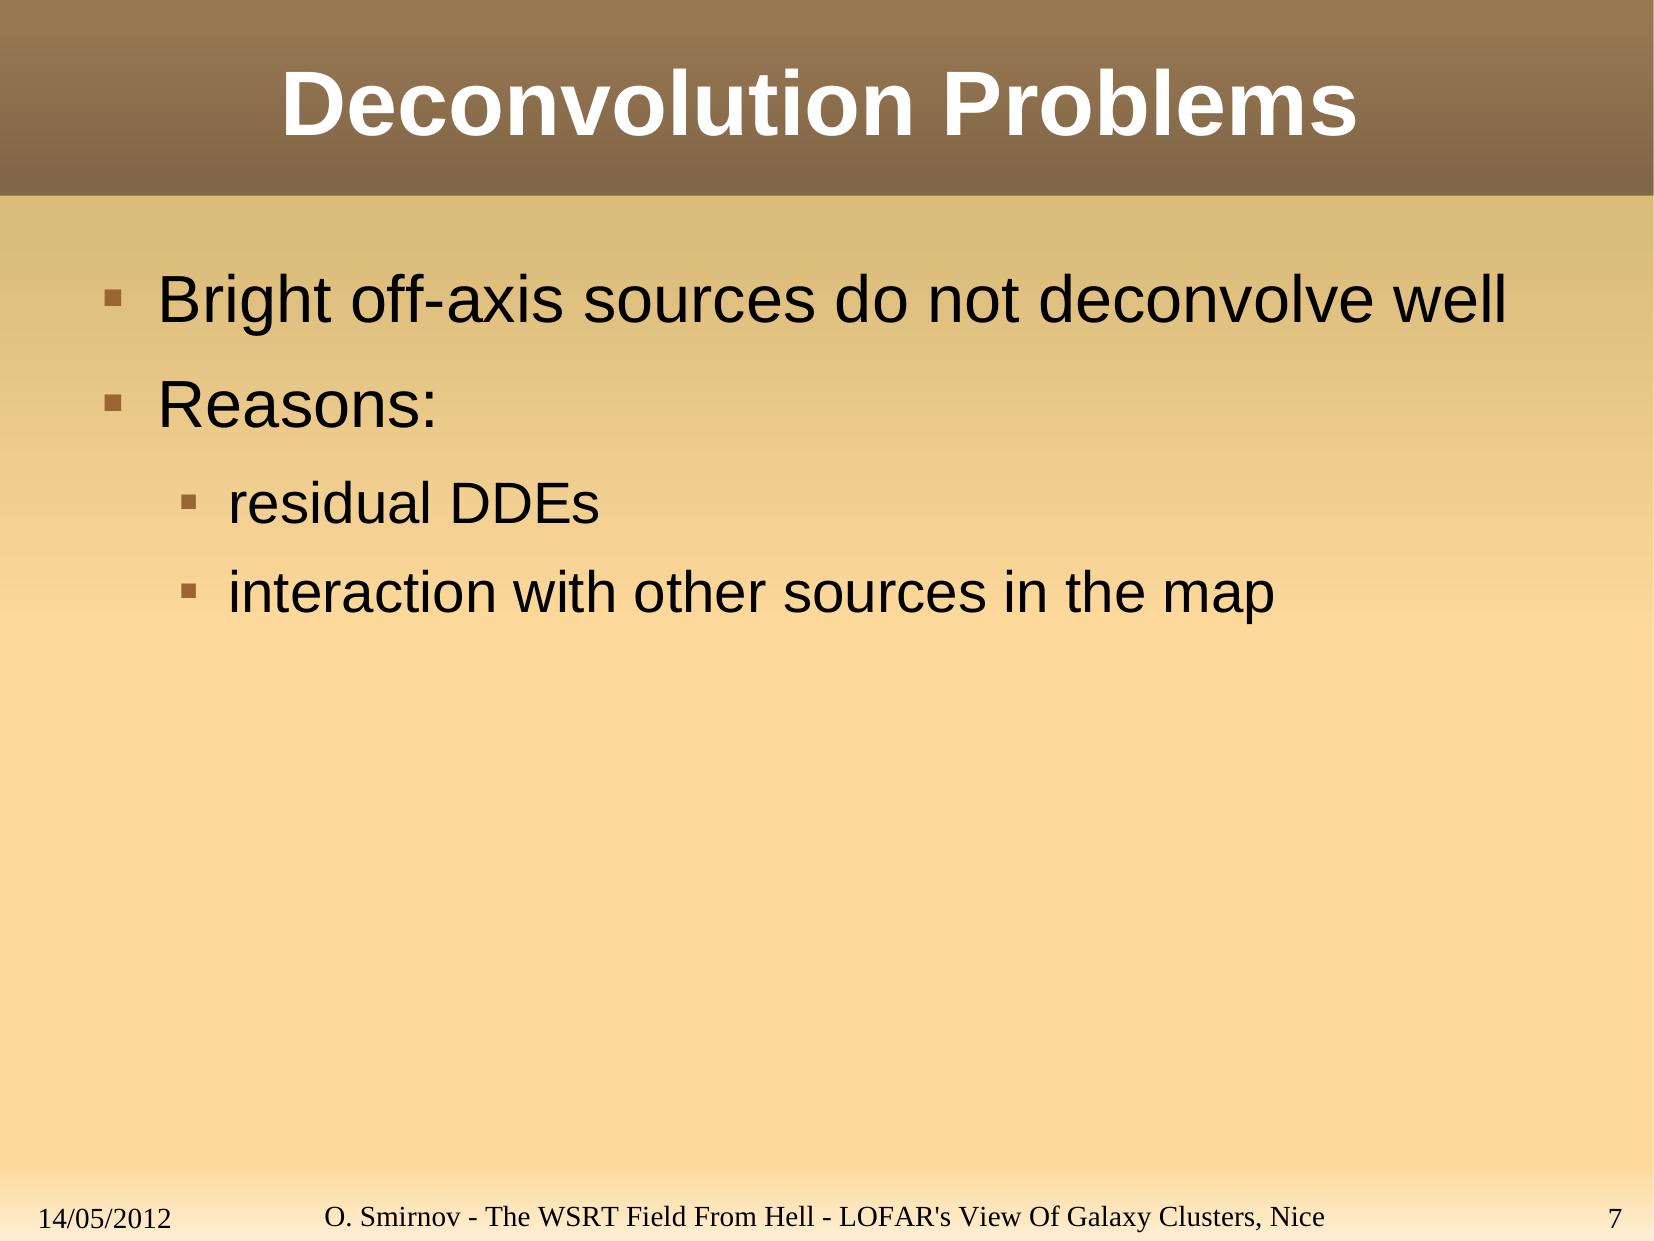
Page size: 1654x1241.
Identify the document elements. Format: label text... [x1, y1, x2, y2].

picture [0, 0, 1654, 1241]
list Bright off-axis sources do not deconvolve well Reasons: residual DDEs interaction with other sources in the map [86, 262, 1576, 1081]
title Deconvolution Problems [76, 0, 1565, 208]
